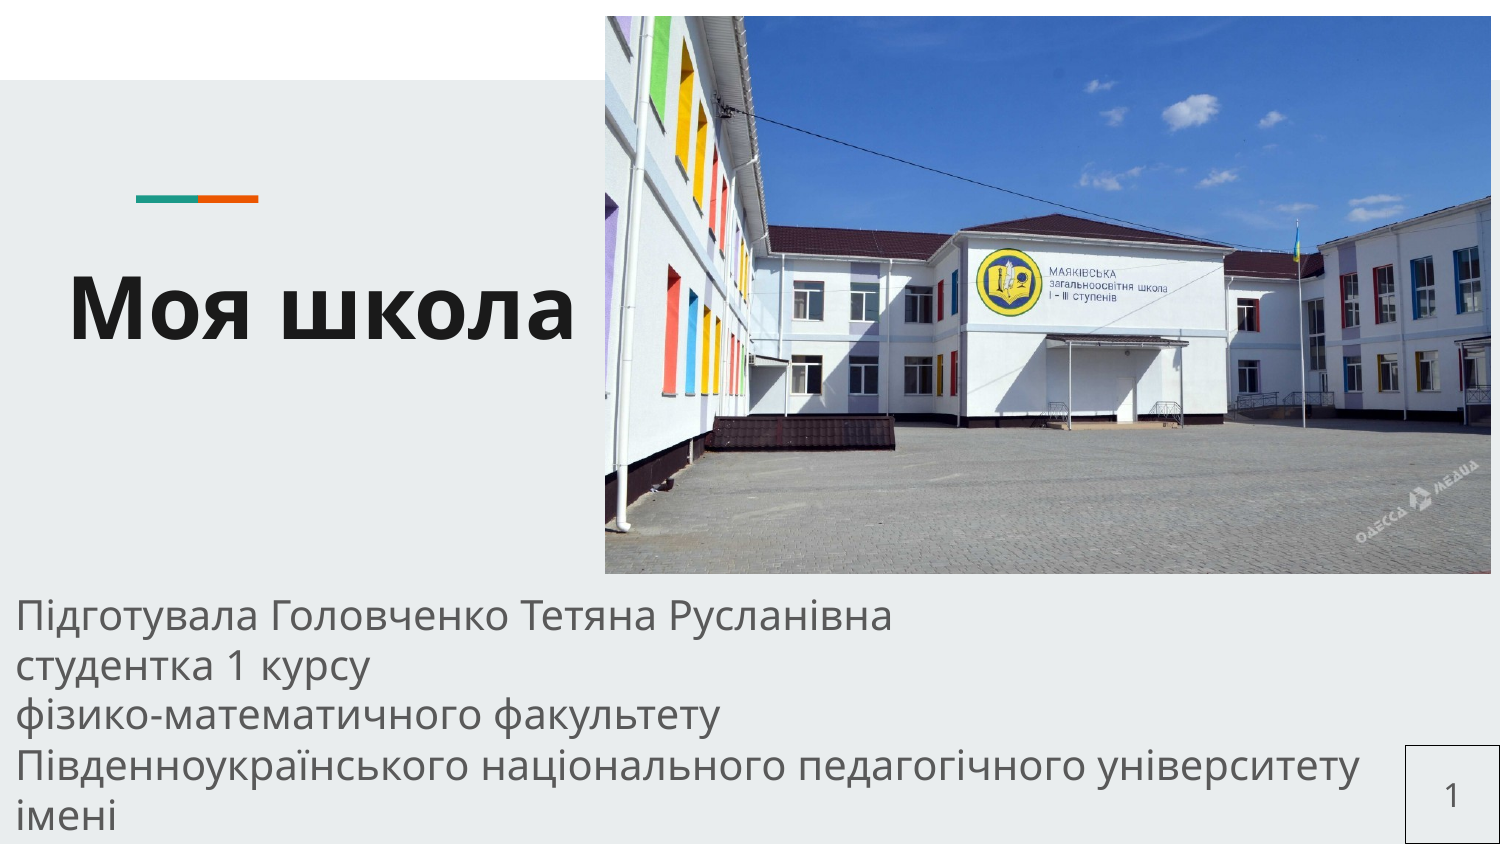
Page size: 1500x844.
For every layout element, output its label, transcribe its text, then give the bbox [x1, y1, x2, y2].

title Моя школа [51, 236, 605, 573]
subtitle Підготувала Головченко Тетяна Русланівна студентка 1 курсу фізико-математичного факультету Південноукраїнського національного педагогічного університету імені К.Д. Ушинського [0, 573, 1480, 704]
subtitle 1 [1405, 745, 1500, 844]
picture [605, 16, 1491, 574]
